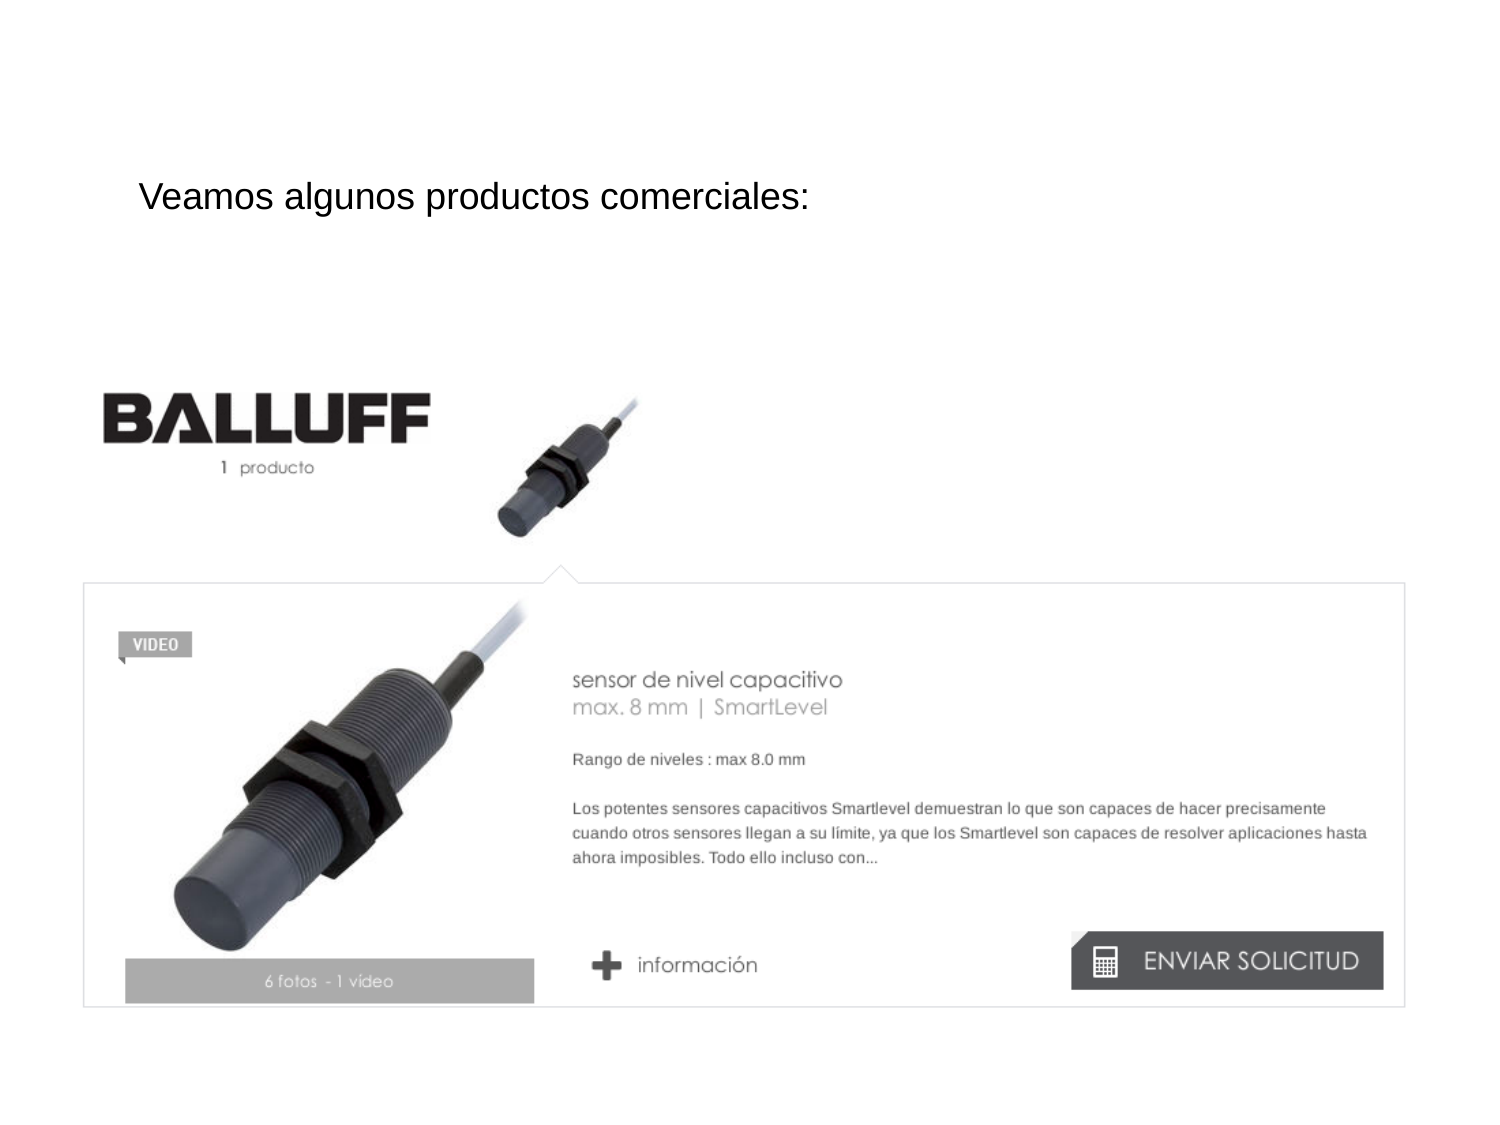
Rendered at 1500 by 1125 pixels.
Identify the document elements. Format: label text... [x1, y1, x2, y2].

text_box Veamos algunos productos comerciales: [123, 168, 826, 225]
picture [15, 344, 1456, 1051]
